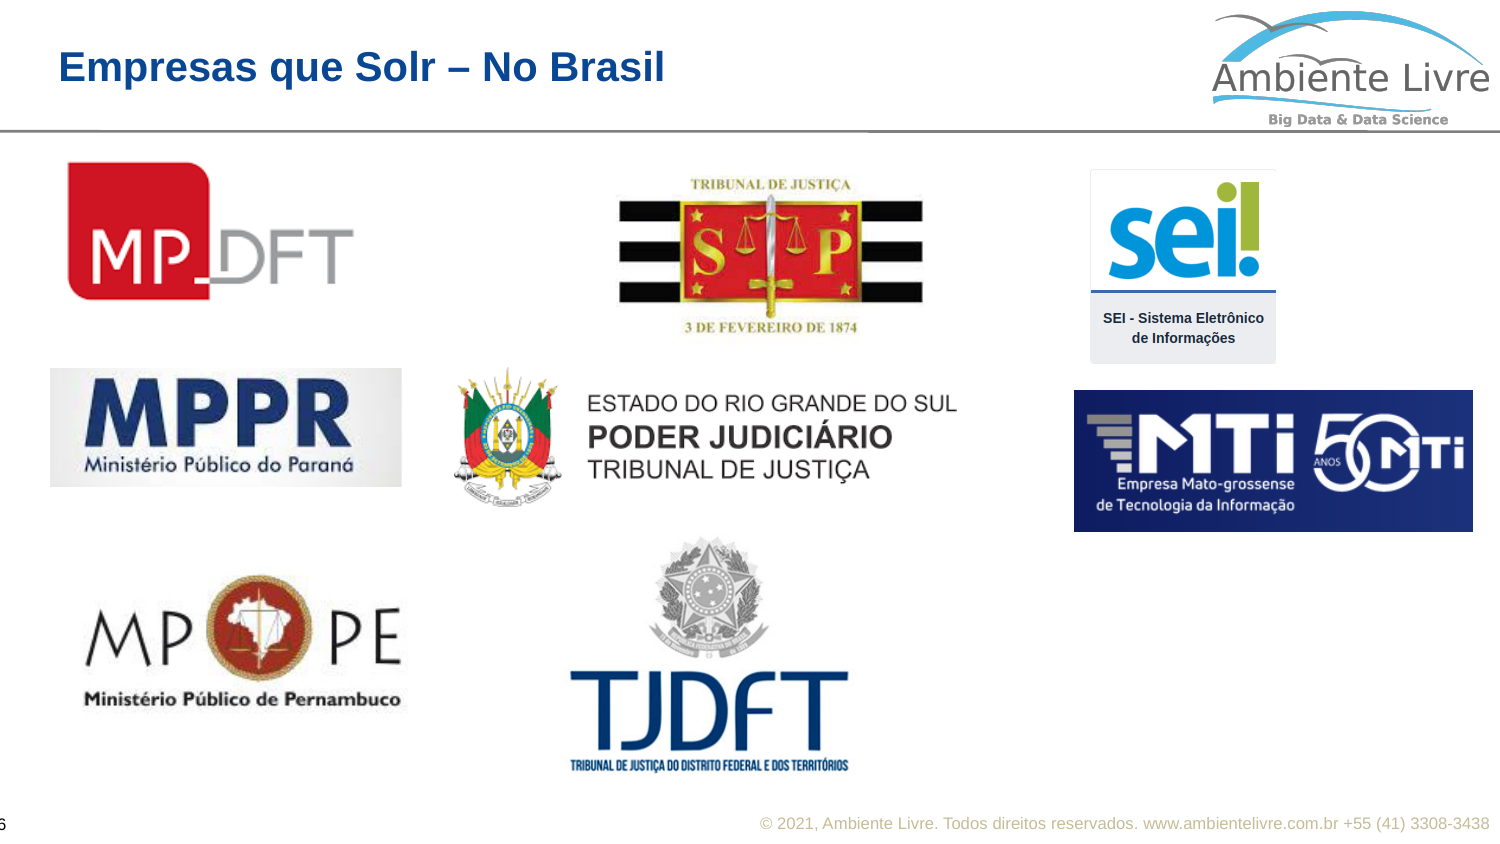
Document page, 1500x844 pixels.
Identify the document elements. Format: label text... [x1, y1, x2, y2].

picture [35, 141, 387, 308]
picture [50, 366, 1473, 532]
picture [1212, 11, 1489, 127]
picture [70, 566, 409, 721]
picture [597, 157, 945, 355]
title Empresas que Solr – No Brasil [43, 8, 1127, 129]
picture [1085, 165, 1276, 365]
picture [531, 531, 886, 780]
